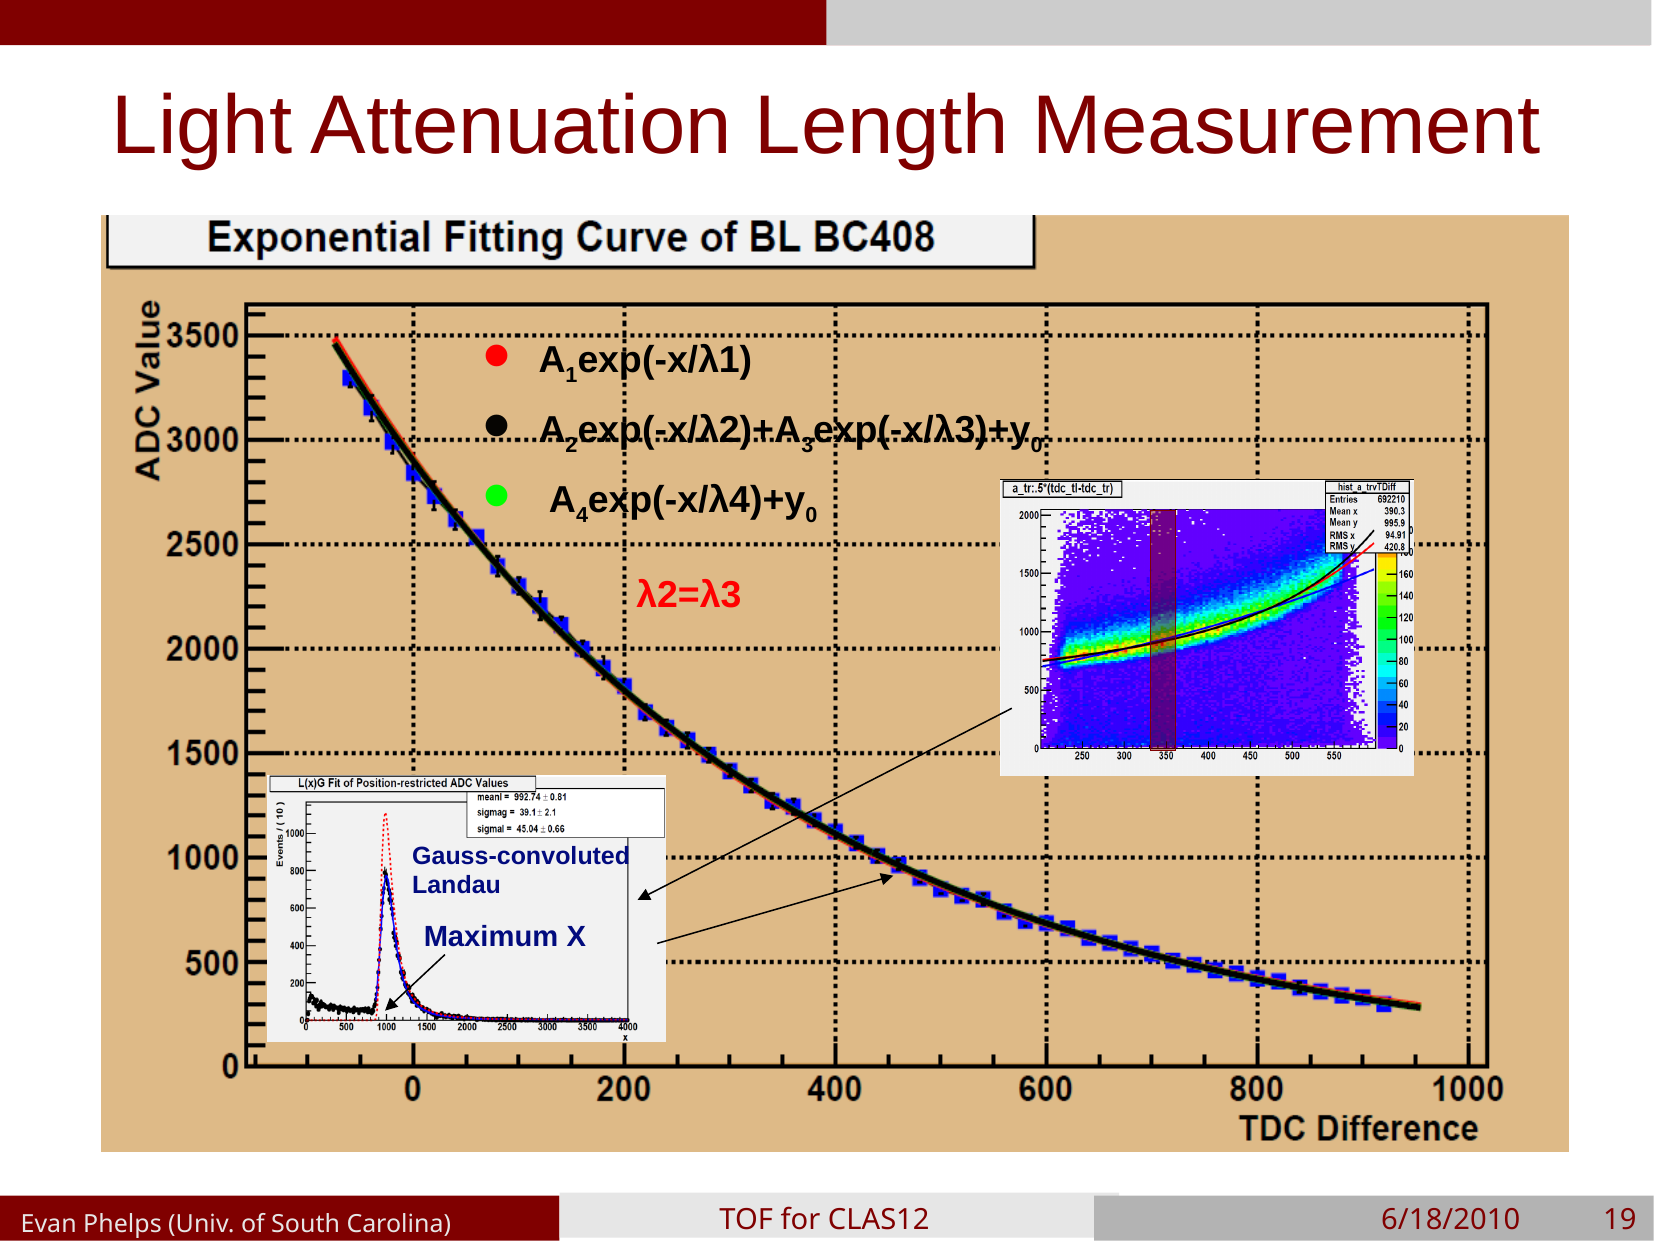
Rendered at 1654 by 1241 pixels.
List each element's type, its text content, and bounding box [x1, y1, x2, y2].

text_box A1exp(-x/λ1) A2exp(-x/λ2)+A3exp(-x/λ3)+y0 A4exp(-x/λ4)+y0 [468, 327, 1319, 574]
text_box λ2=λ3 [621, 562, 882, 624]
picture [101, 215, 1569, 1152]
text_box [1150, 510, 1176, 751]
text_box Gauss-convoluted Landau [397, 831, 717, 907]
text_box Maximum X [408, 909, 681, 961]
title Light Attenuation Length Measurement [82, 62, 1571, 187]
